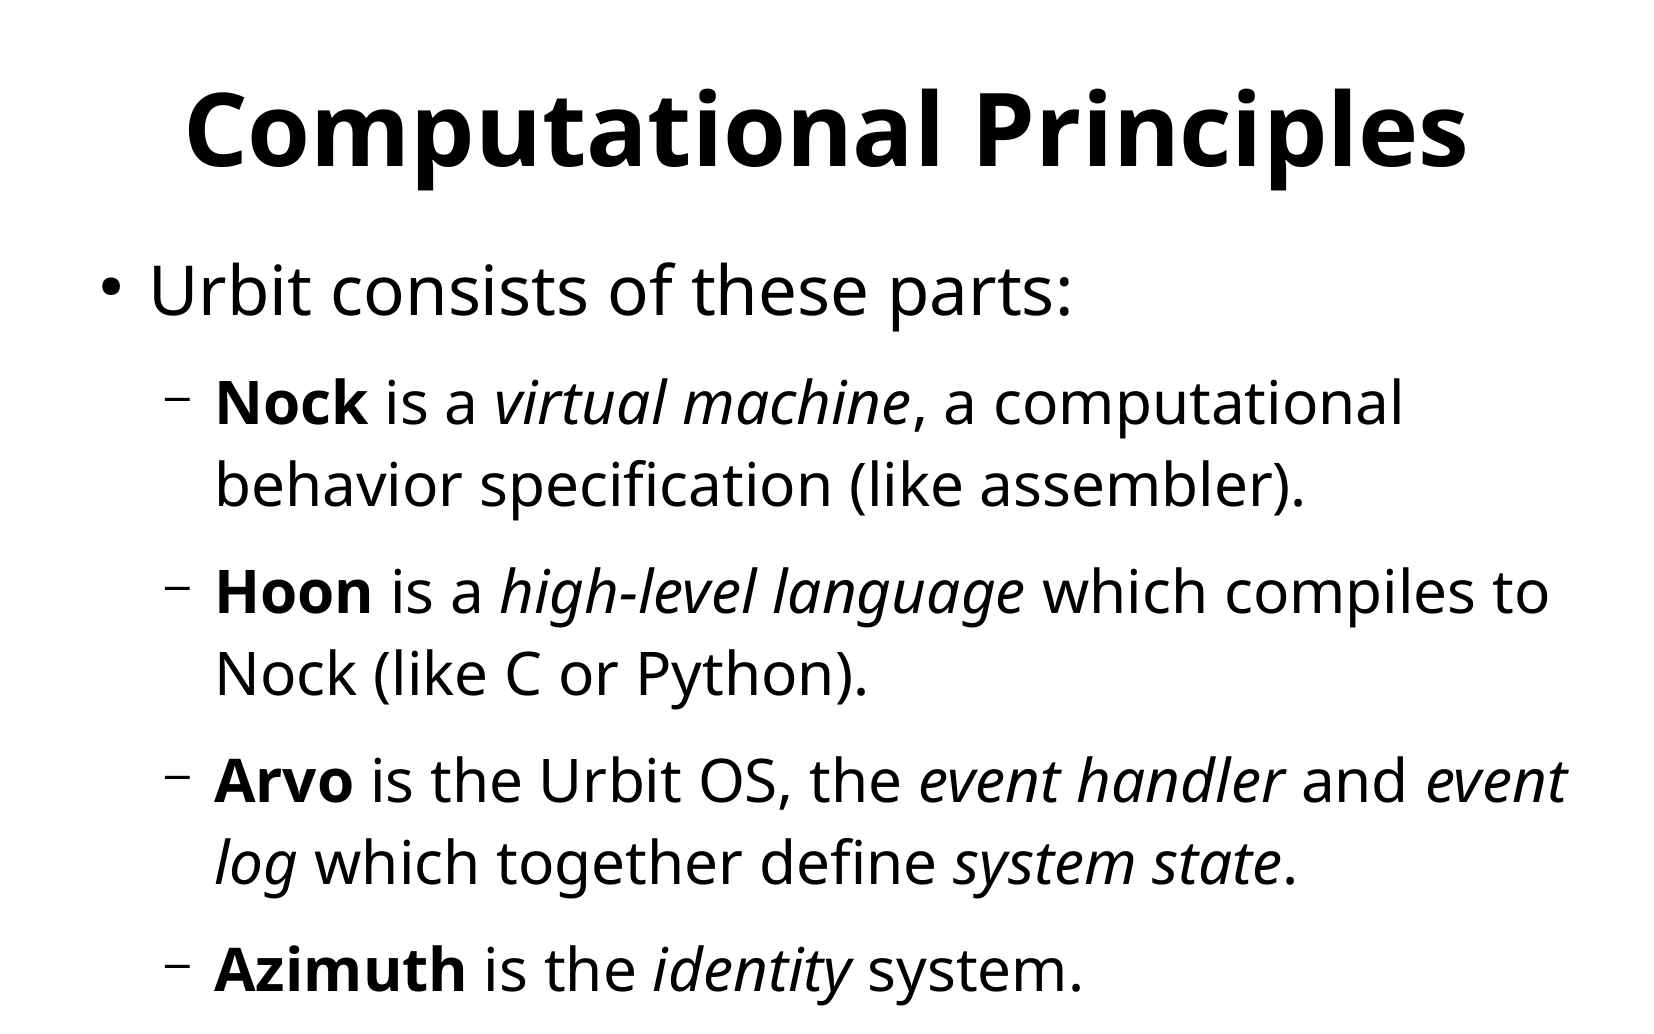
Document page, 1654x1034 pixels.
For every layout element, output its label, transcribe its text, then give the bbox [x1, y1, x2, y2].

title Computational Principles [82, 41, 1571, 214]
list Urbit consists of these parts: Nock is a virtual machine, a computational behavior specification (like assembler). Hoon is a high-level language which compiles to Nock (like C or Python). Arvo is the Urbit OS, the event handler and event log which together define system state. Azimuth is the identity system. [82, 241, 1571, 1013]
